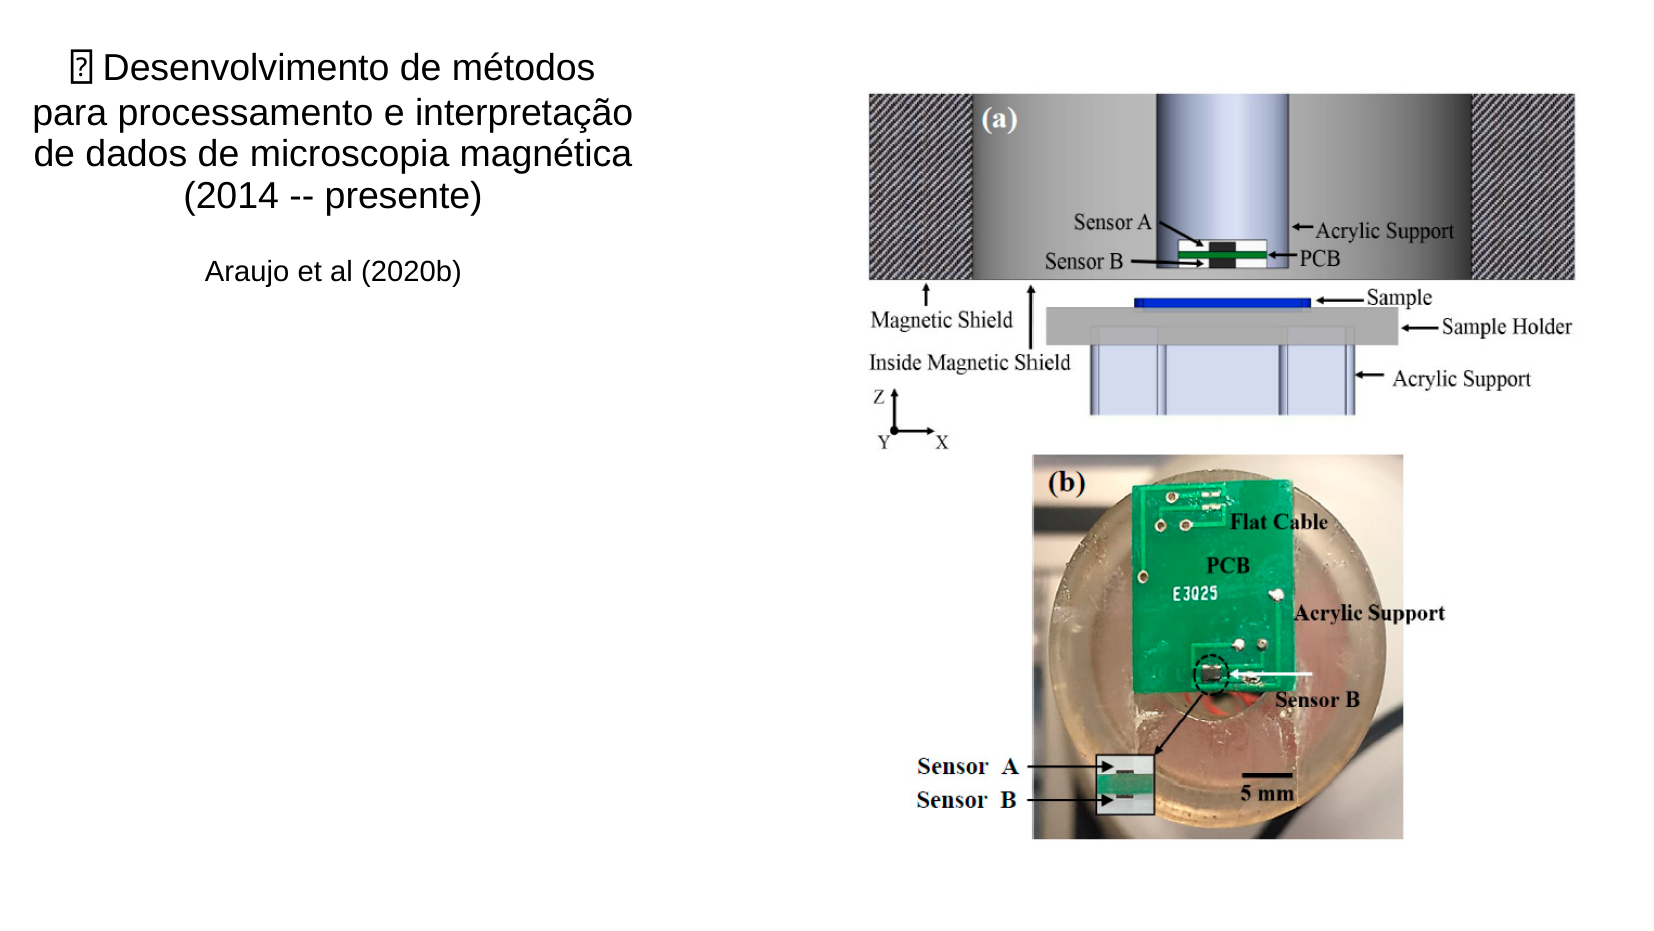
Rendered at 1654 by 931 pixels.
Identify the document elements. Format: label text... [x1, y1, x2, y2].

text_box ⍰ Desenvolvimento de métodos para processamento e interpretação de dados de microscopia magnética (2014 -- presente) [17, 32, 650, 314]
picture [855, 82, 1583, 852]
text_box Araujo et al (2020b) [85, 248, 582, 296]
